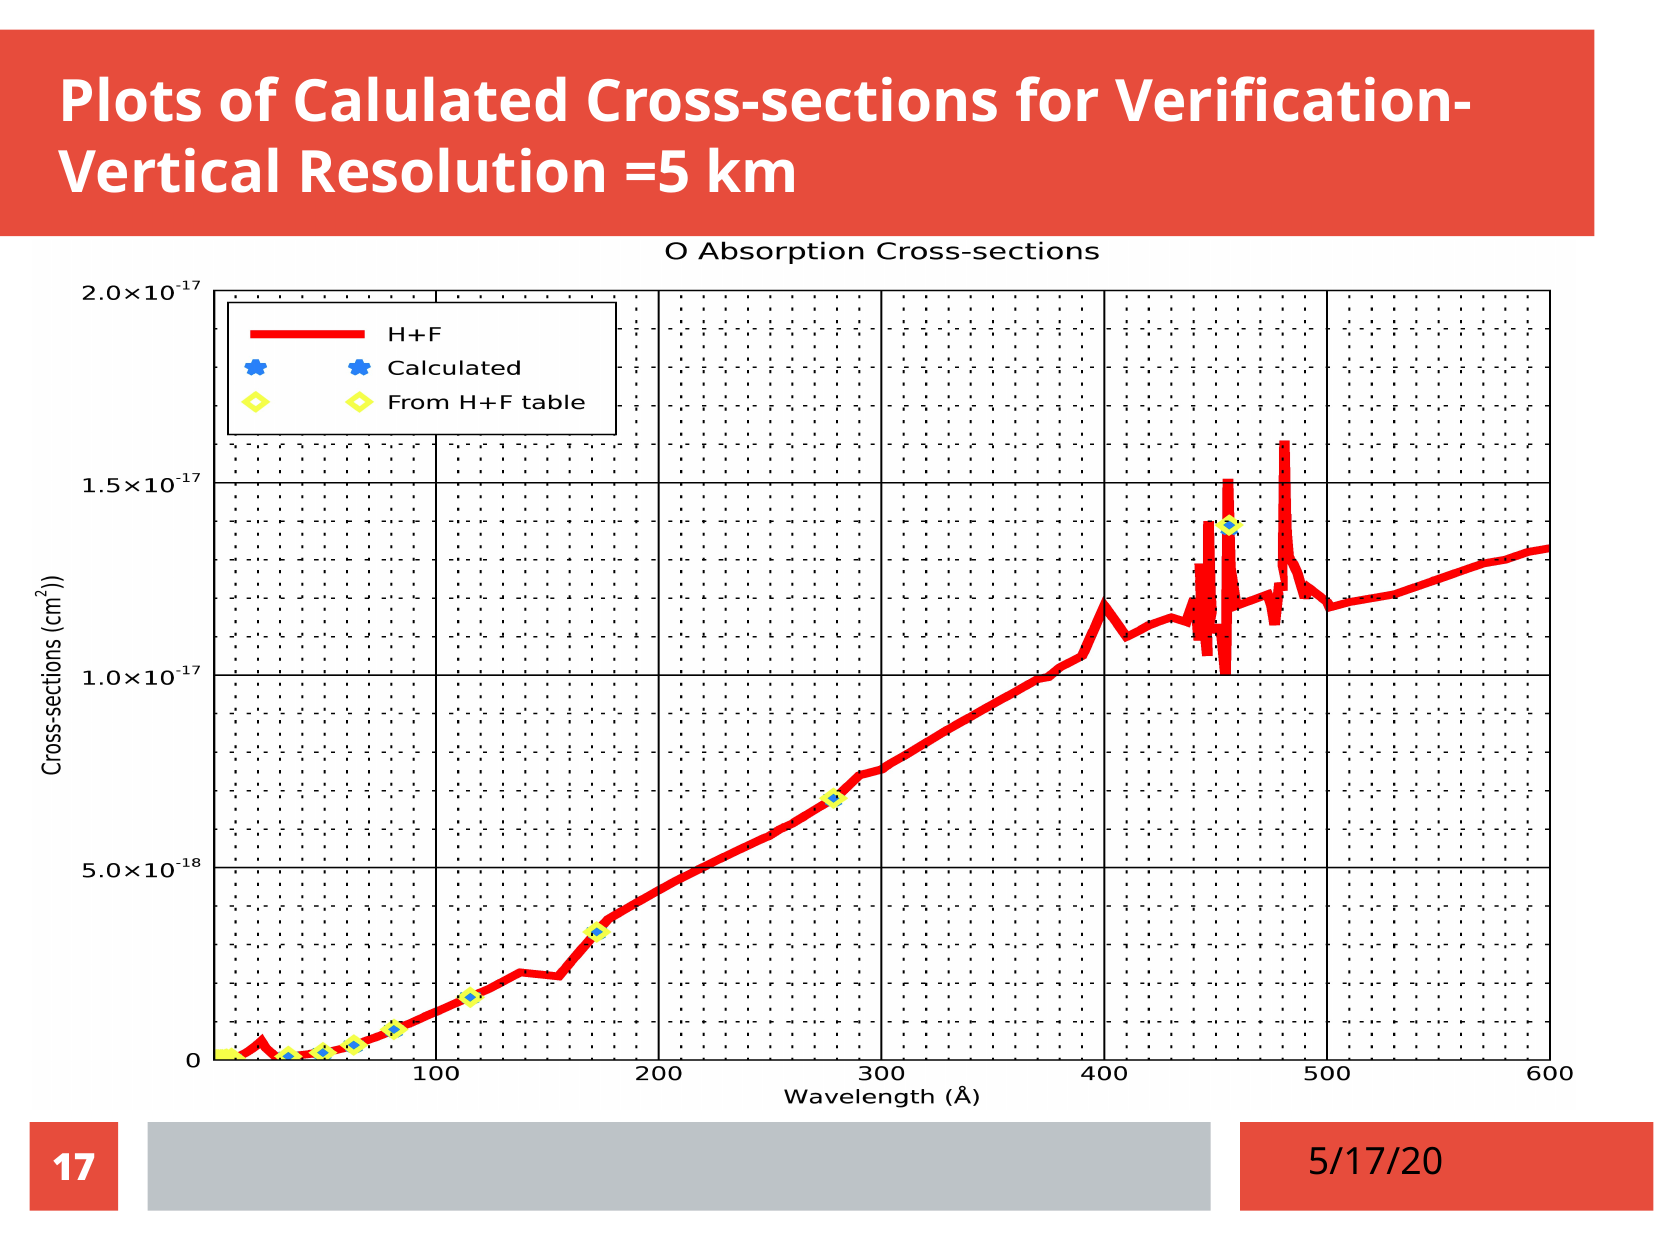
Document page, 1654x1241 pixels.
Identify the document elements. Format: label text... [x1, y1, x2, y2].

text_box 5/17/20 [1293, 1127, 1516, 1201]
picture [31, 239, 1576, 1111]
title [0, 1045, 1654, 1201]
title Plots of Calulated Cross-sections for Verification- Vertical Resolution =5 km [59, 59, 1595, 207]
